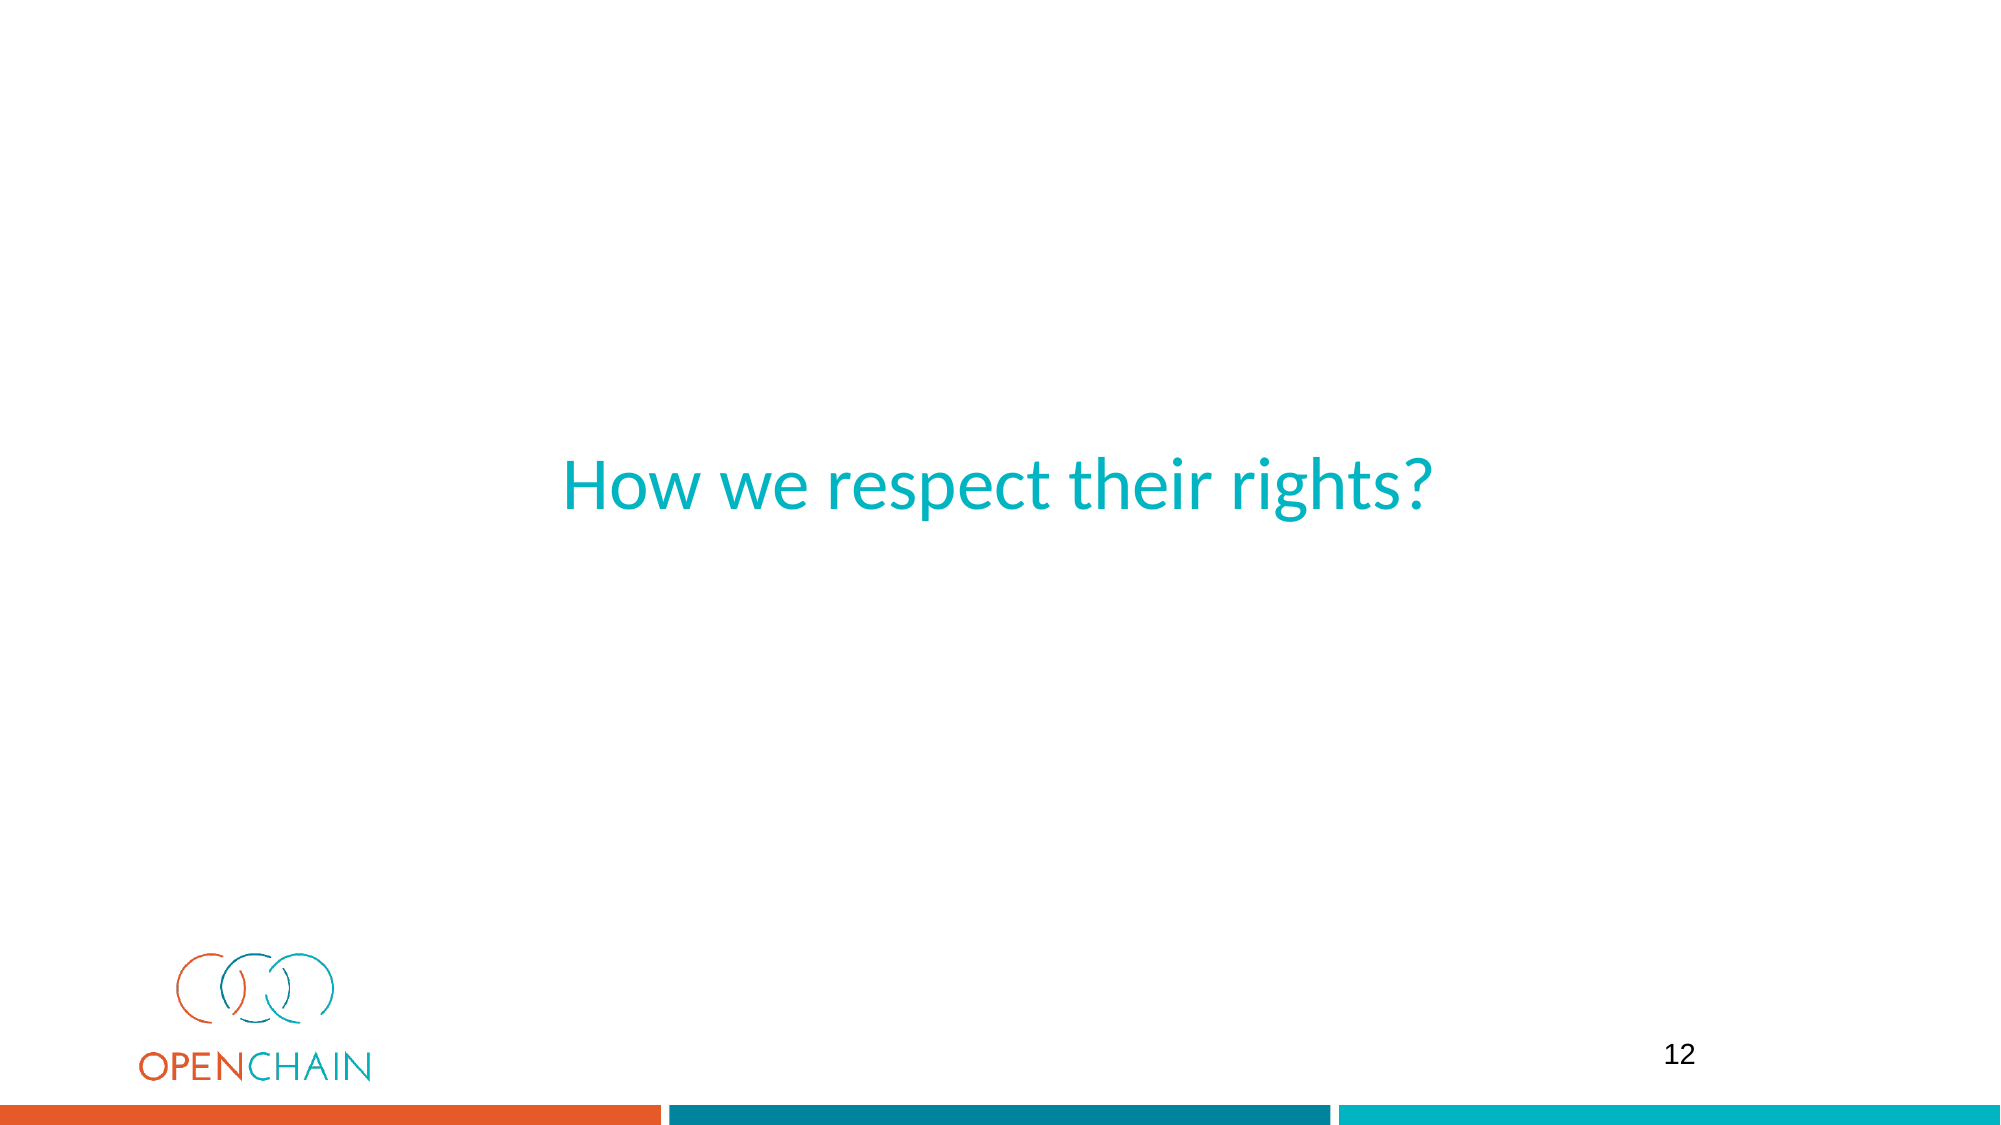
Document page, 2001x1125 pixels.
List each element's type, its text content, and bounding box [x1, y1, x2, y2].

picture [137, 951, 372, 1082]
slide_number <number> [1648, 1022, 1863, 1083]
title How we respect their rights? [137, 376, 1863, 594]
